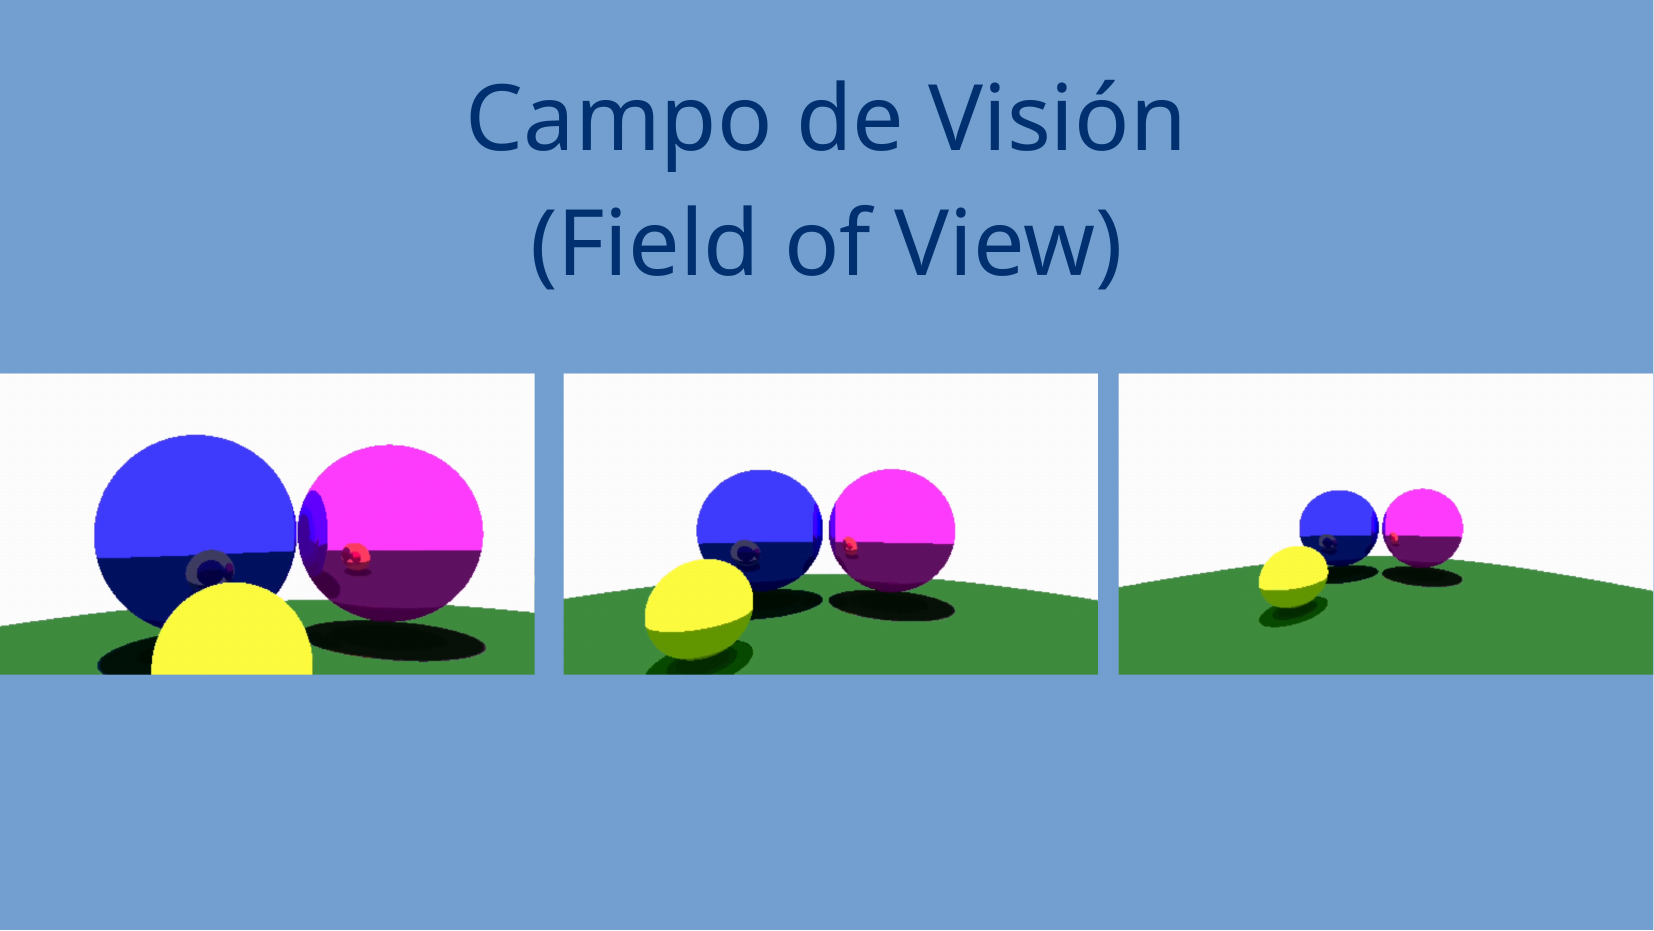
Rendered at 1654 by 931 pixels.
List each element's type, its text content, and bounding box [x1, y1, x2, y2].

title Campo de Visión (Field of View) [82, 56, 1571, 300]
picture [0, 373, 1654, 676]
